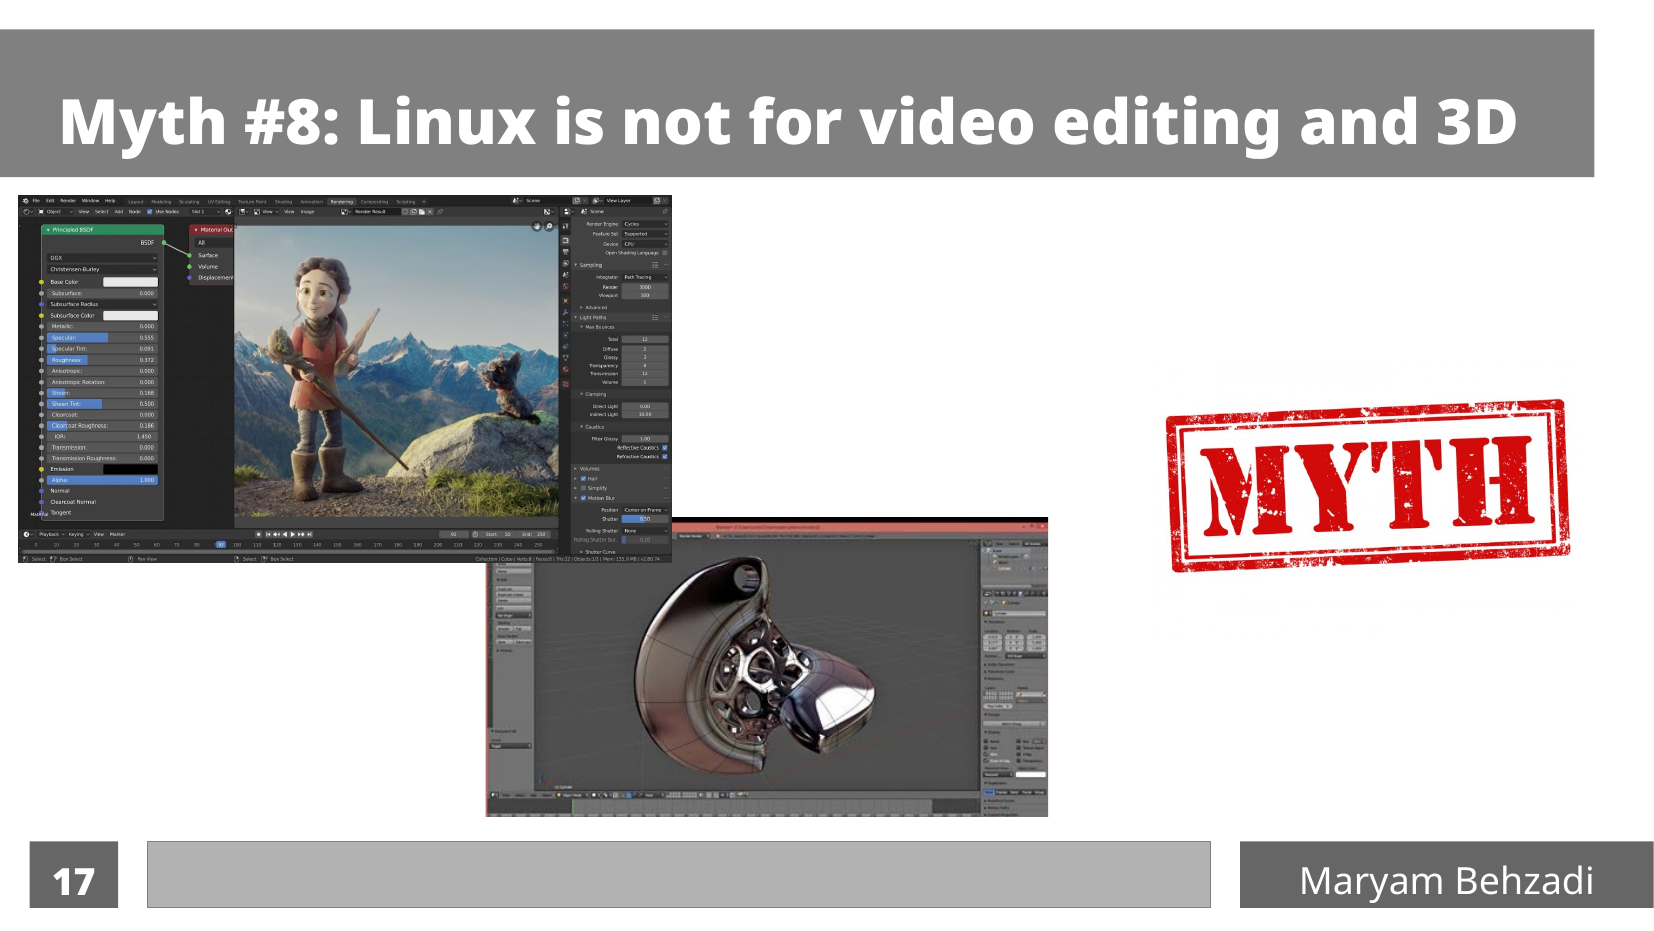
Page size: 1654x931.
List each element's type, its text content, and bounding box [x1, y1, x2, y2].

title Myth #8: Linux is not for video editing and 3D [59, 44, 1595, 163]
picture [18, 195, 1049, 817]
picture [1156, 356, 1578, 638]
